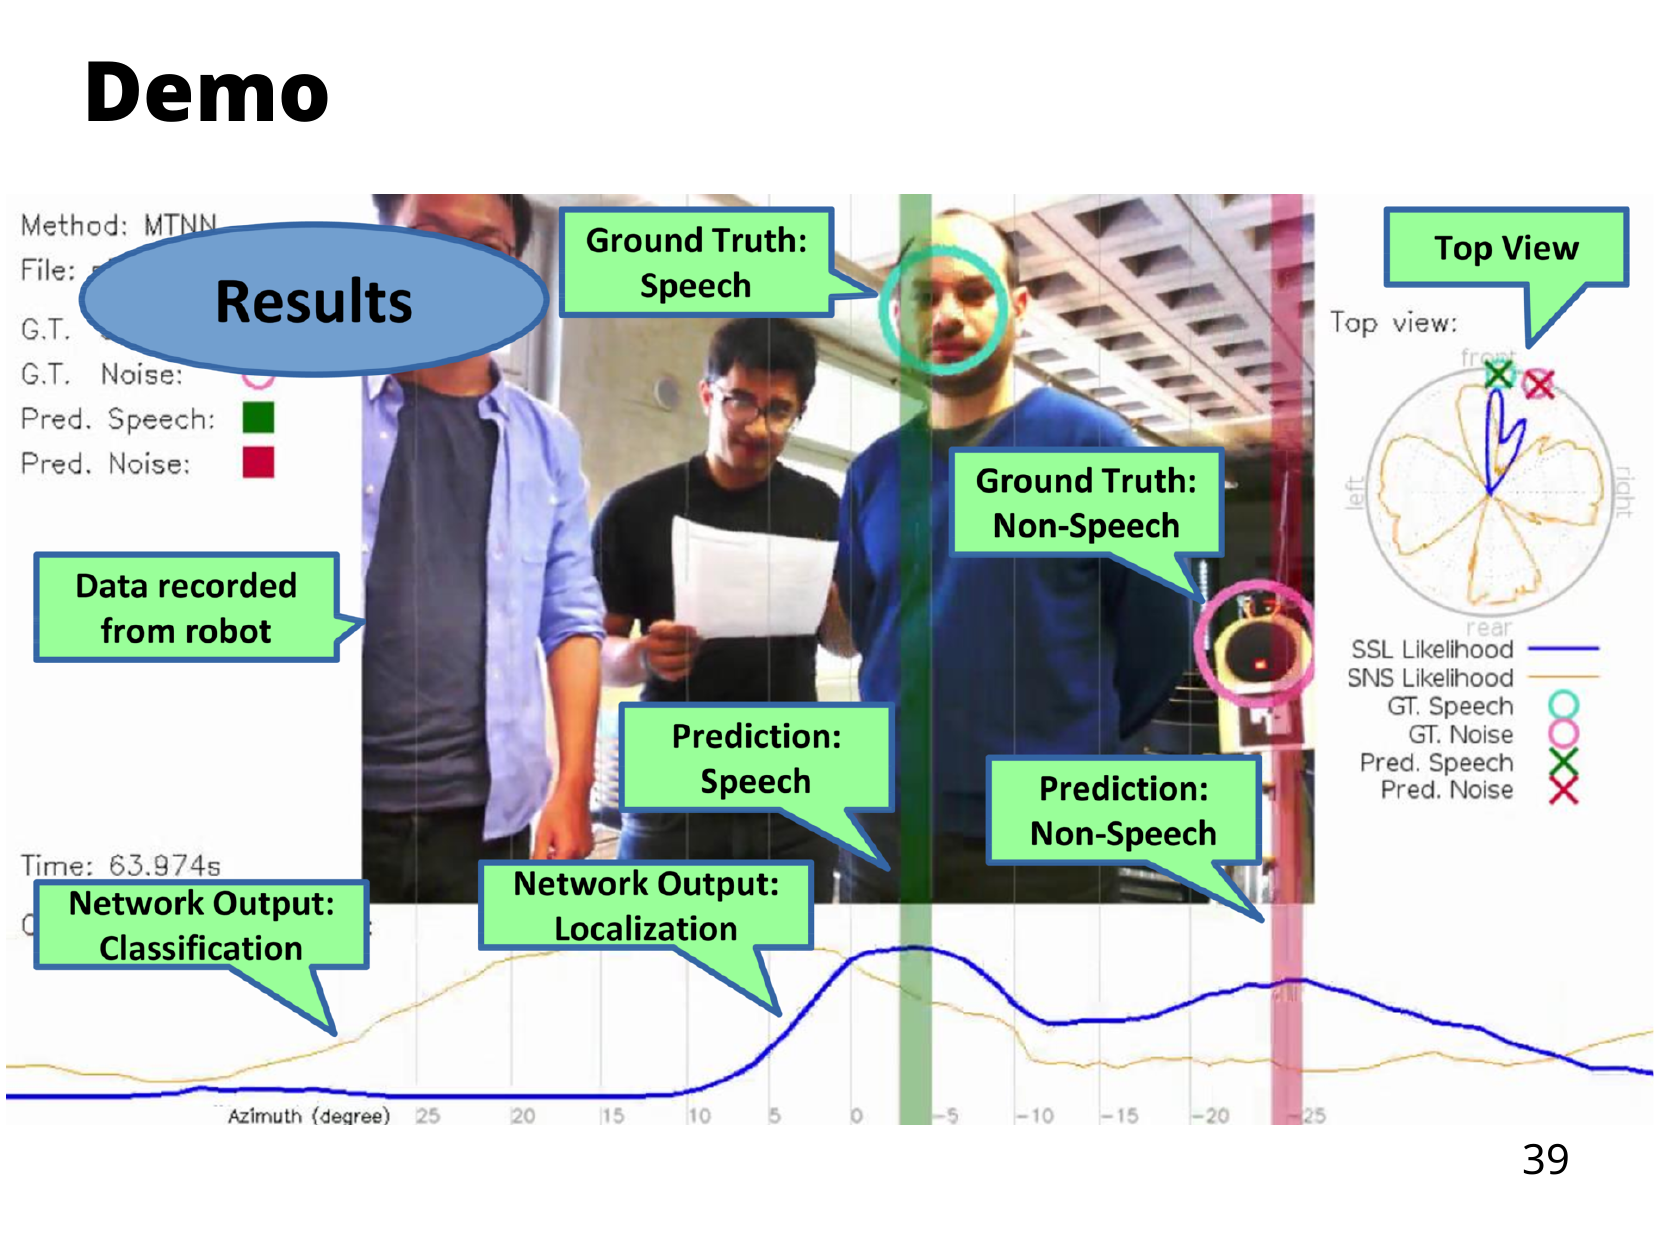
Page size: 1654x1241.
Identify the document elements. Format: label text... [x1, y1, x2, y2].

picture [6, 194, 1654, 1126]
title Demo [82, 37, 1571, 143]
